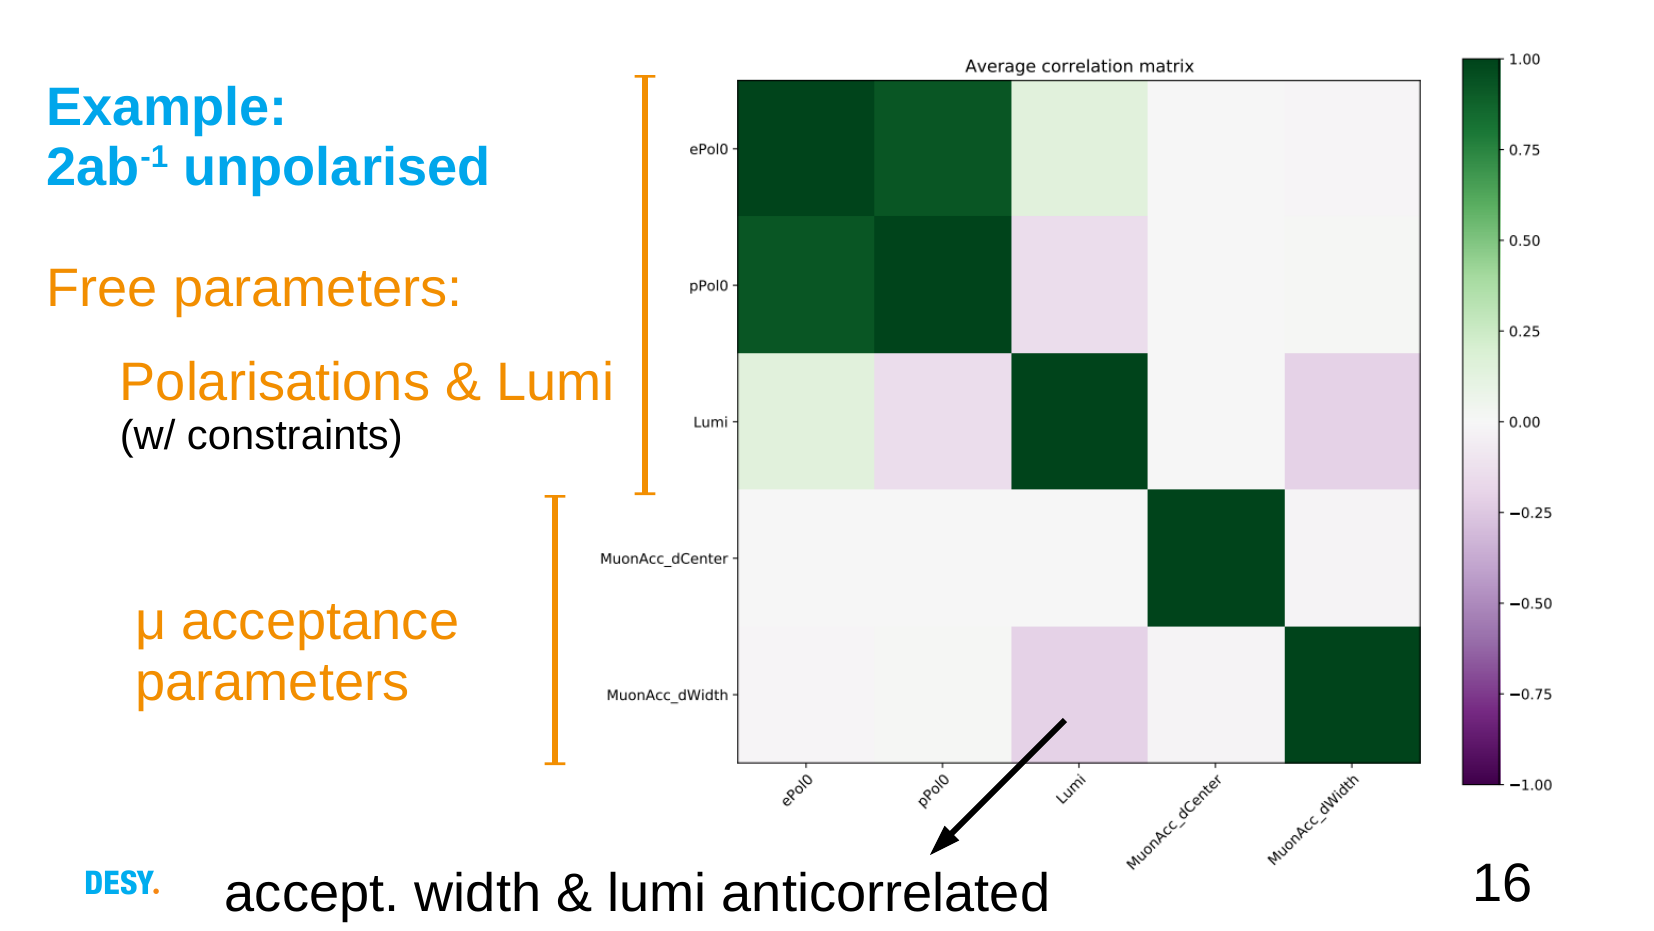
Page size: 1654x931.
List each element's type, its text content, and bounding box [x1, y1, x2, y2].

text_box <number> [1457, 845, 1654, 921]
text_box accept. width & lumi anticorrelated [210, 855, 1067, 931]
text_box Polarisations & Lumi (w/ constraints) [105, 344, 630, 481]
text_box μ acceptance parameters [120, 583, 646, 781]
picture [585, 32, 1606, 901]
text_box Example: 2ab-1 unpolarised Free parameters: [31, 68, 507, 326]
